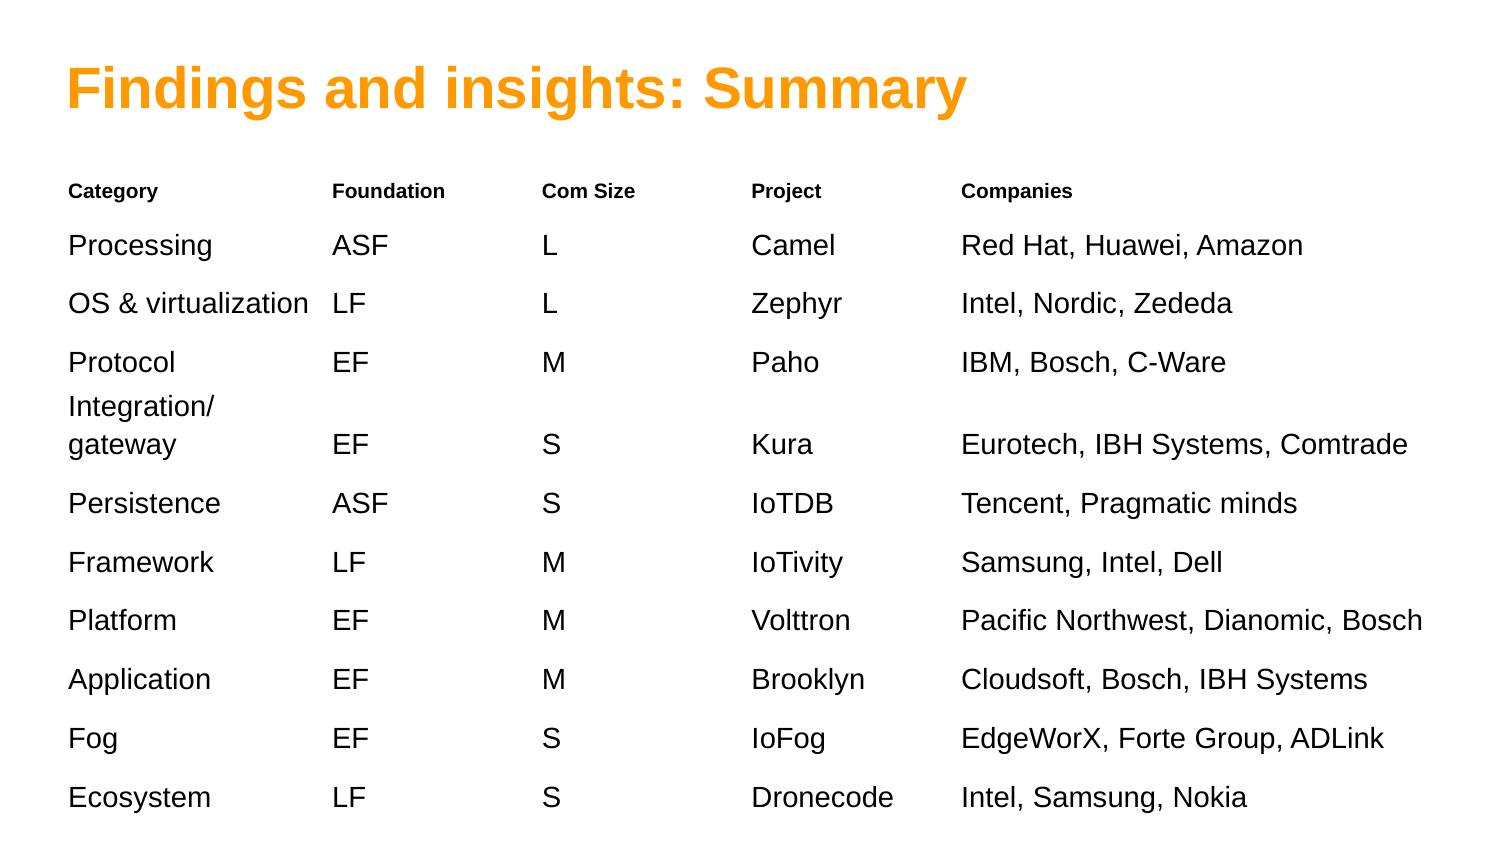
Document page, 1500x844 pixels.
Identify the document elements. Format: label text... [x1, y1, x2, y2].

table_cell M [537, 640, 747, 699]
table_cell EF [328, 640, 537, 699]
table_cell EF [328, 382, 537, 464]
table_cell Intel, Samsung, Nokia [956, 758, 1437, 817]
table_cell LF [328, 265, 537, 323]
table_cell EF [328, 699, 537, 758]
table_cell Camel [747, 206, 956, 265]
table_header Category [63, 147, 328, 206]
table_cell M [537, 523, 747, 581]
table_header Project [747, 147, 956, 206]
table_header Com Size [537, 147, 747, 206]
table_cell Paho [747, 323, 956, 382]
table_cell Red Hat, Huawei, Amazon [956, 206, 1437, 265]
table_cell Zephyr [747, 265, 956, 323]
table_cell IoTivity [747, 523, 956, 581]
table_cell Tencent, Pragmatic minds [956, 464, 1437, 523]
table_cell LF [328, 758, 537, 817]
table_cell Volttron [747, 581, 956, 640]
table_cell Persistence [63, 464, 328, 523]
table_cell Samsung, Intel, Dell [956, 523, 1437, 581]
table_cell Ecosystem [63, 758, 328, 817]
table_cell Kura [747, 382, 956, 464]
table_cell ASF [328, 206, 537, 265]
table_cell Pacific Northwest, Dianomic, Bosch [956, 581, 1437, 640]
table_header Foundation [328, 147, 537, 206]
table_cell M [537, 323, 747, 382]
table_cell OS & virtualization [63, 265, 328, 323]
table_cell IoTDB [747, 464, 956, 523]
table_cell Platform [63, 581, 328, 640]
table_cell S [537, 464, 747, 523]
table_cell M [537, 581, 747, 640]
table_cell IoFog [747, 699, 956, 758]
table_cell EF [328, 323, 537, 382]
table_header Companies [956, 147, 1437, 206]
table_cell S [537, 699, 747, 758]
table_cell Fog [63, 699, 328, 758]
table_cell S [537, 758, 747, 817]
table_cell Cloudsoft, Bosch, IBH Systems [956, 640, 1437, 699]
table_cell L [537, 265, 747, 323]
table_cell EF [328, 581, 537, 640]
table_cell Framework [63, 523, 328, 581]
table_cell IBM, Bosch, C-Ware [956, 323, 1437, 382]
table_cell Eurotech, IBH Systems, Comtrade [956, 382, 1437, 464]
table_cell L [537, 206, 747, 265]
table_cell Brooklyn [747, 640, 956, 699]
table_cell Processing [63, 206, 328, 265]
table_cell ASF [328, 464, 537, 523]
table_cell Intel, Nordic, Zededa [956, 265, 1437, 323]
table_cell LF [328, 523, 537, 581]
title Findings and insights: Summary [51, 35, 1449, 130]
table_cell Dronecode [747, 758, 956, 817]
table_cell Protocol [63, 323, 328, 382]
table_cell Integration/gateway [63, 382, 328, 464]
table_cell EdgeWorX, Forte Group, ADLink [956, 699, 1437, 758]
table_cell S [537, 382, 747, 464]
table_cell Application [63, 640, 328, 699]
